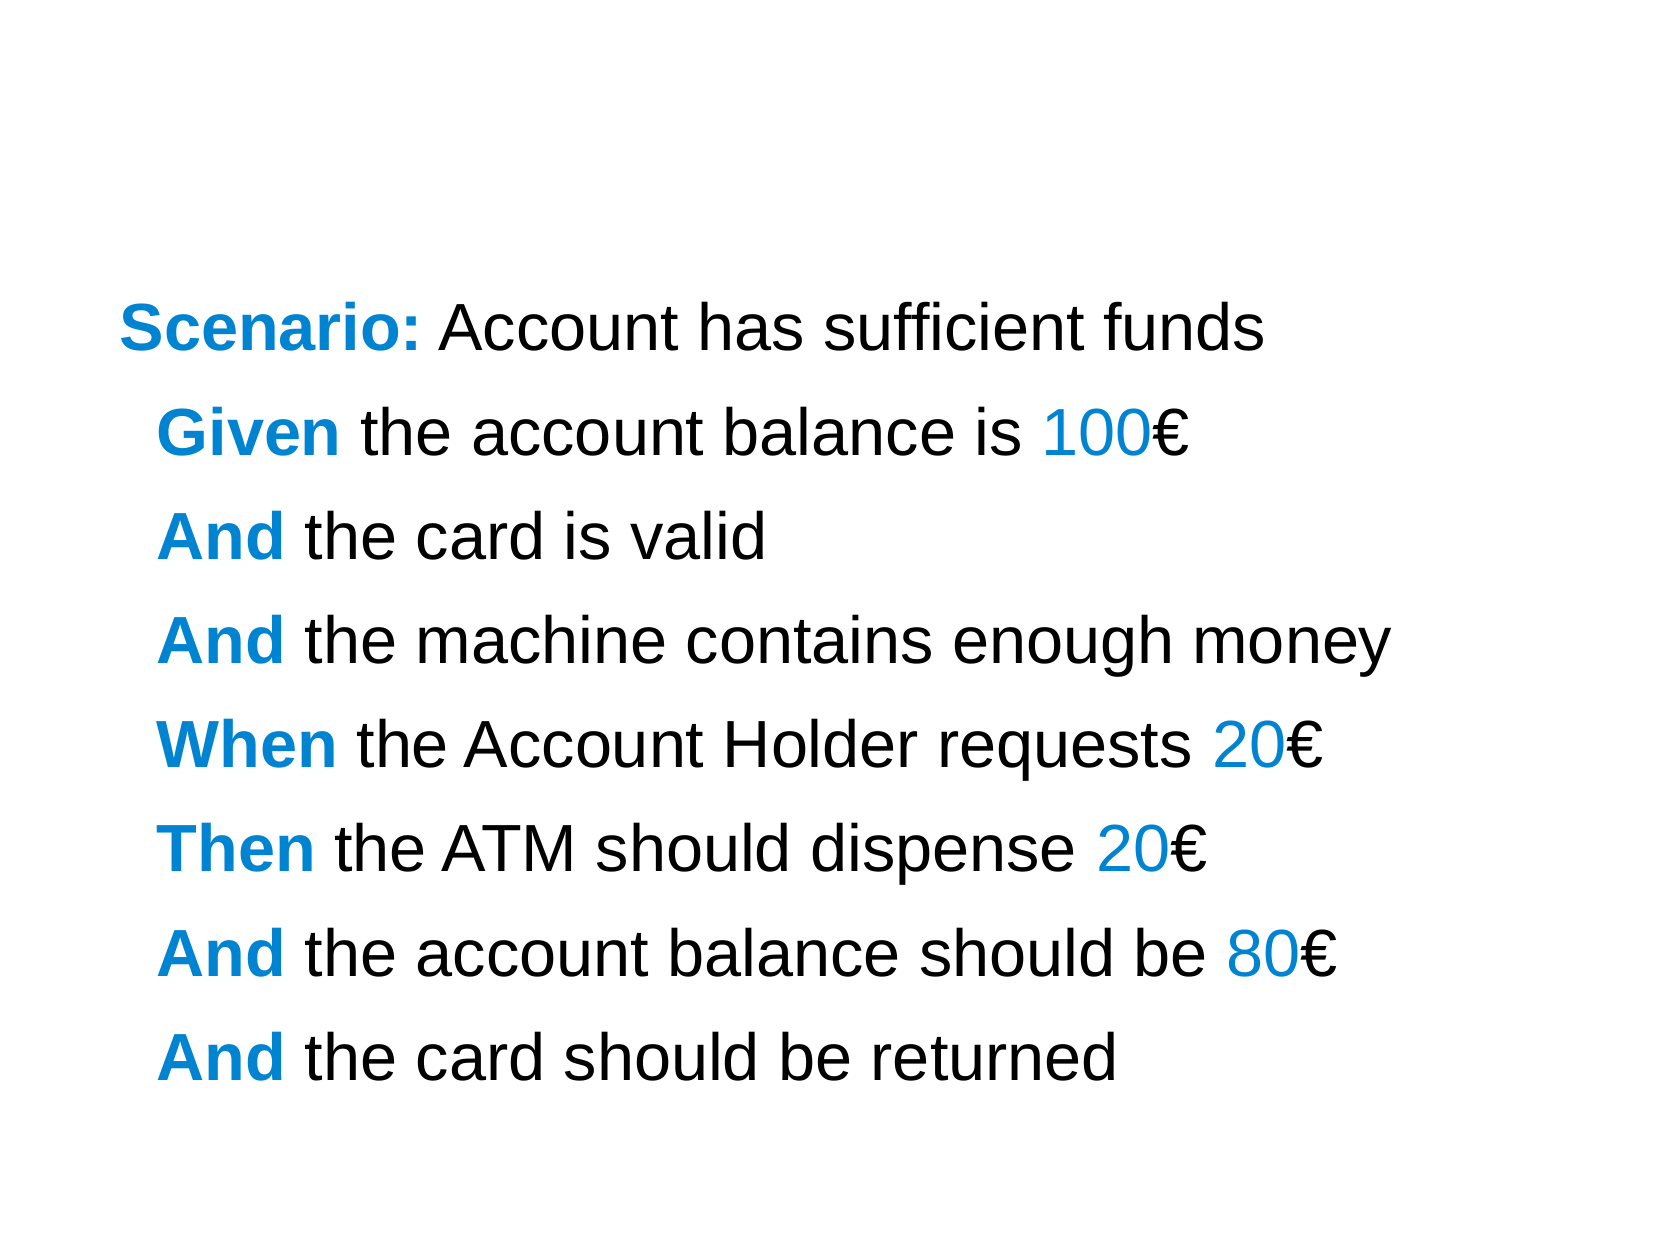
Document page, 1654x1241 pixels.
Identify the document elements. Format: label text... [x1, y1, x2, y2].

list Scenario: Account has sufficient funds Given the account balance is 100€ And the card is valid And the machine contains enough money When the Account Holder requests 20€ Then the ATM should dispense 20€ And the account balance should be 80€ And the card should be returned [82, 290, 1571, 1123]
